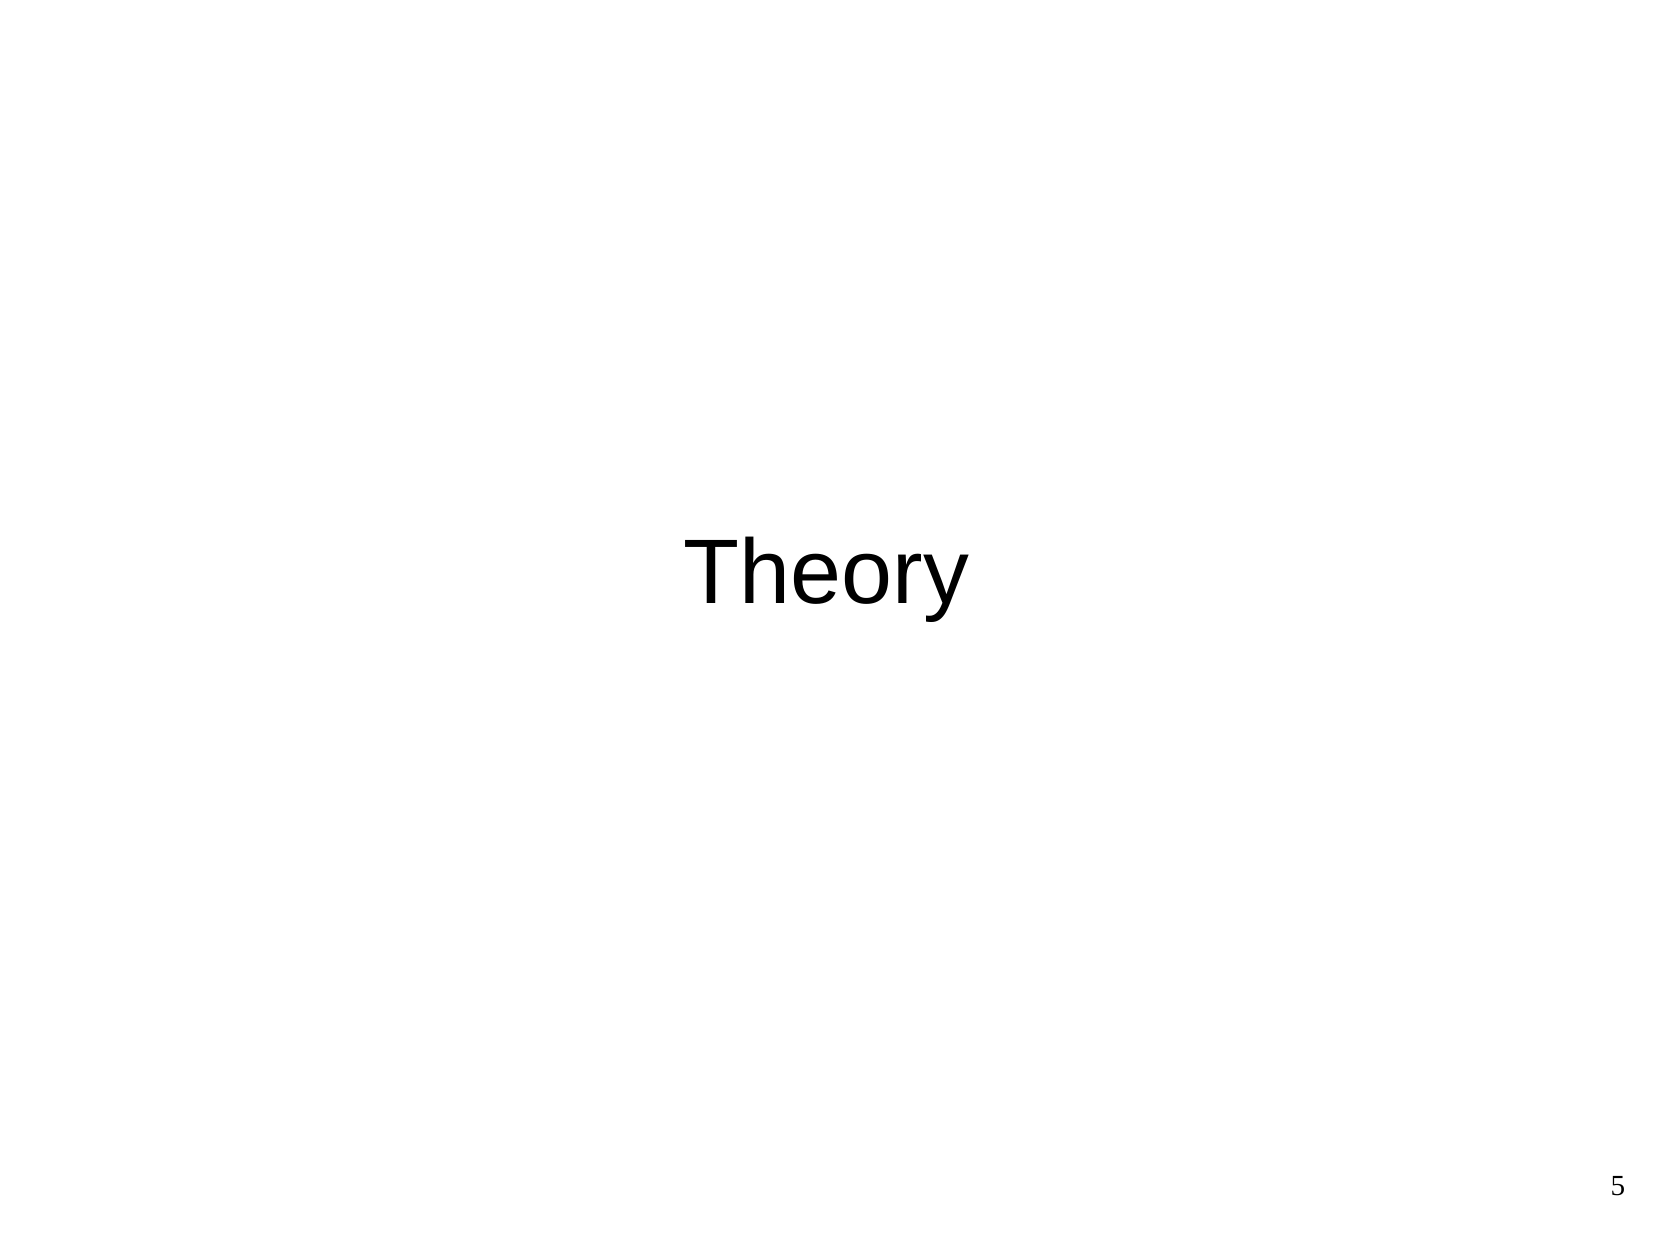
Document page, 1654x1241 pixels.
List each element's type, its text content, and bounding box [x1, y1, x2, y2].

title Theory [82, 468, 1571, 676]
